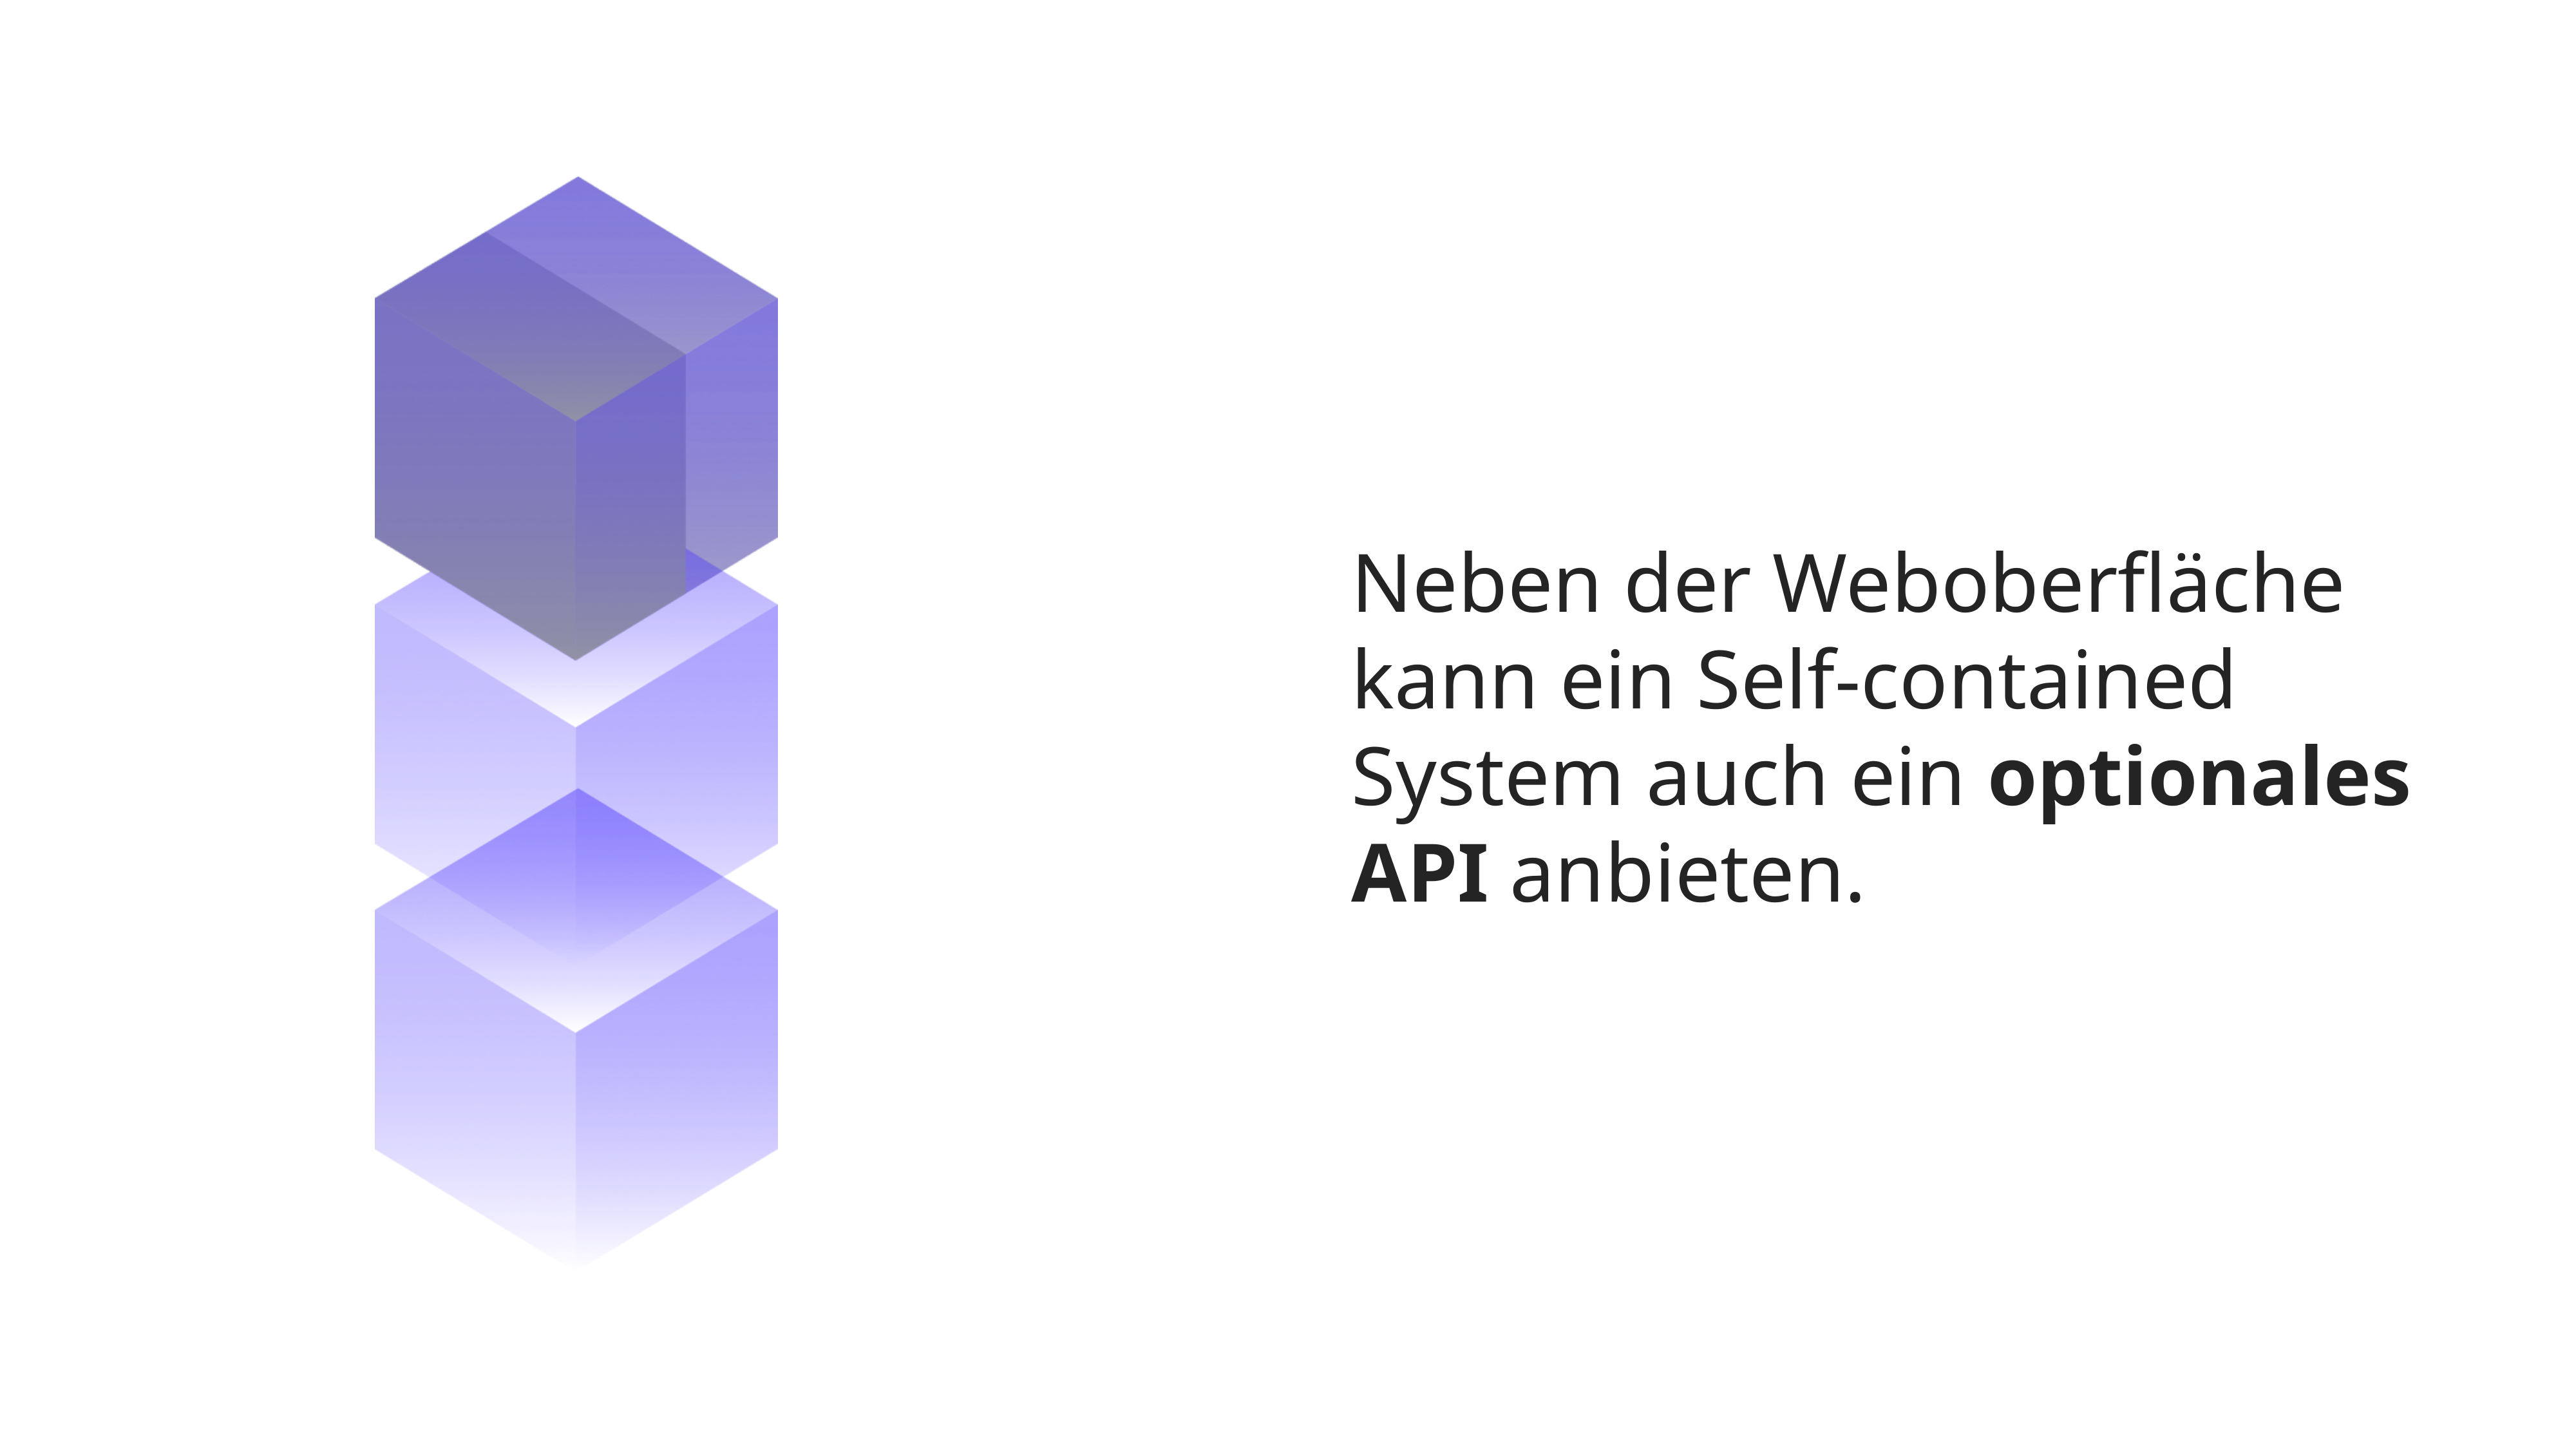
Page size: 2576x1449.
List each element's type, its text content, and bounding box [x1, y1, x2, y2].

picture [375, 176, 778, 1273]
list Neben der Weboberfläche kann ein Self-contained System auch ein optionales API anbieten. [1351, 127, 2423, 1322]
